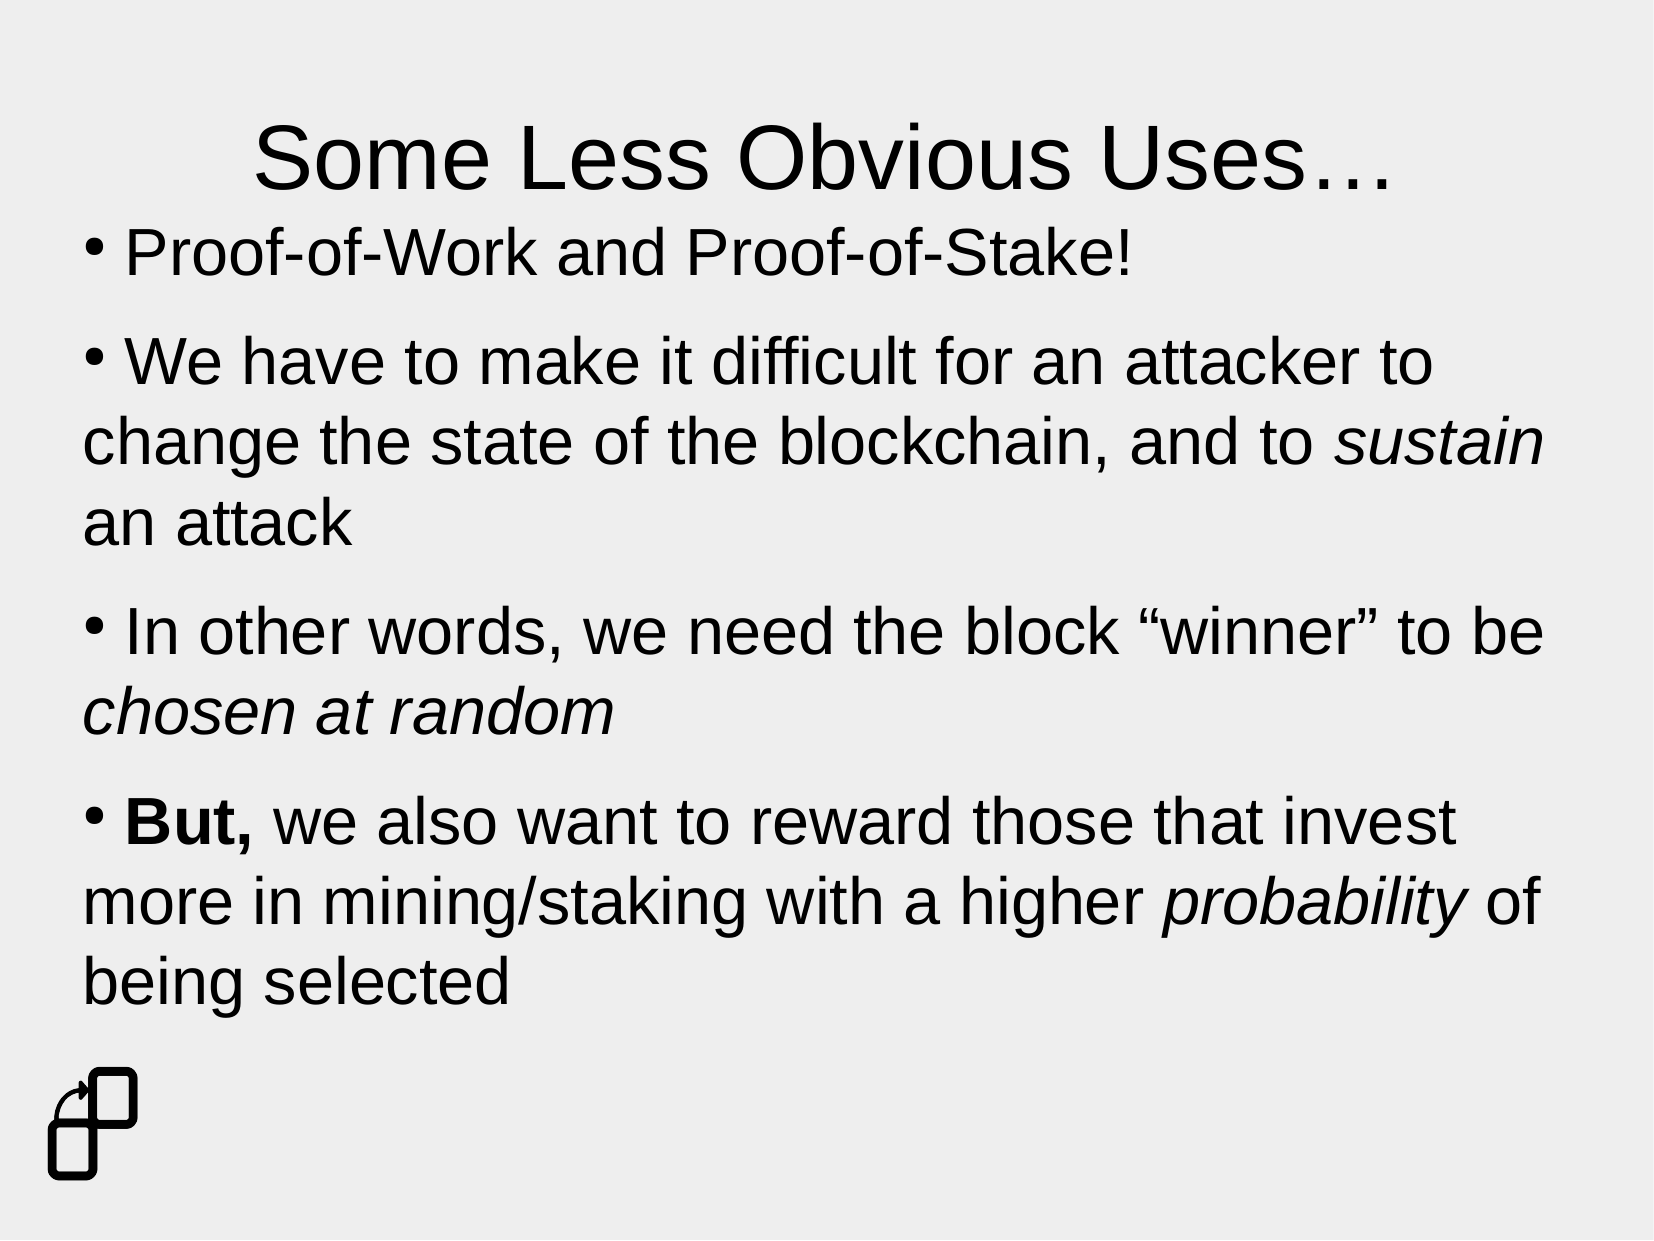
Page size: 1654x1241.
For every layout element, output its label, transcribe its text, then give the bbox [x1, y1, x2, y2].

list Proof-of-Work and Proof-of-Stake! We have to make it difficult for an attacker to change the state of the blockchain, and to sustain an attack In other words, we need the block “winner” to be chosen at random But, we also want to reward those that invest more in mining/staking with a higher probability of being selected [82, 208, 1571, 1186]
picture [30, 1062, 153, 1186]
title Some Less Obvious Uses… [82, 97, 1571, 208]
